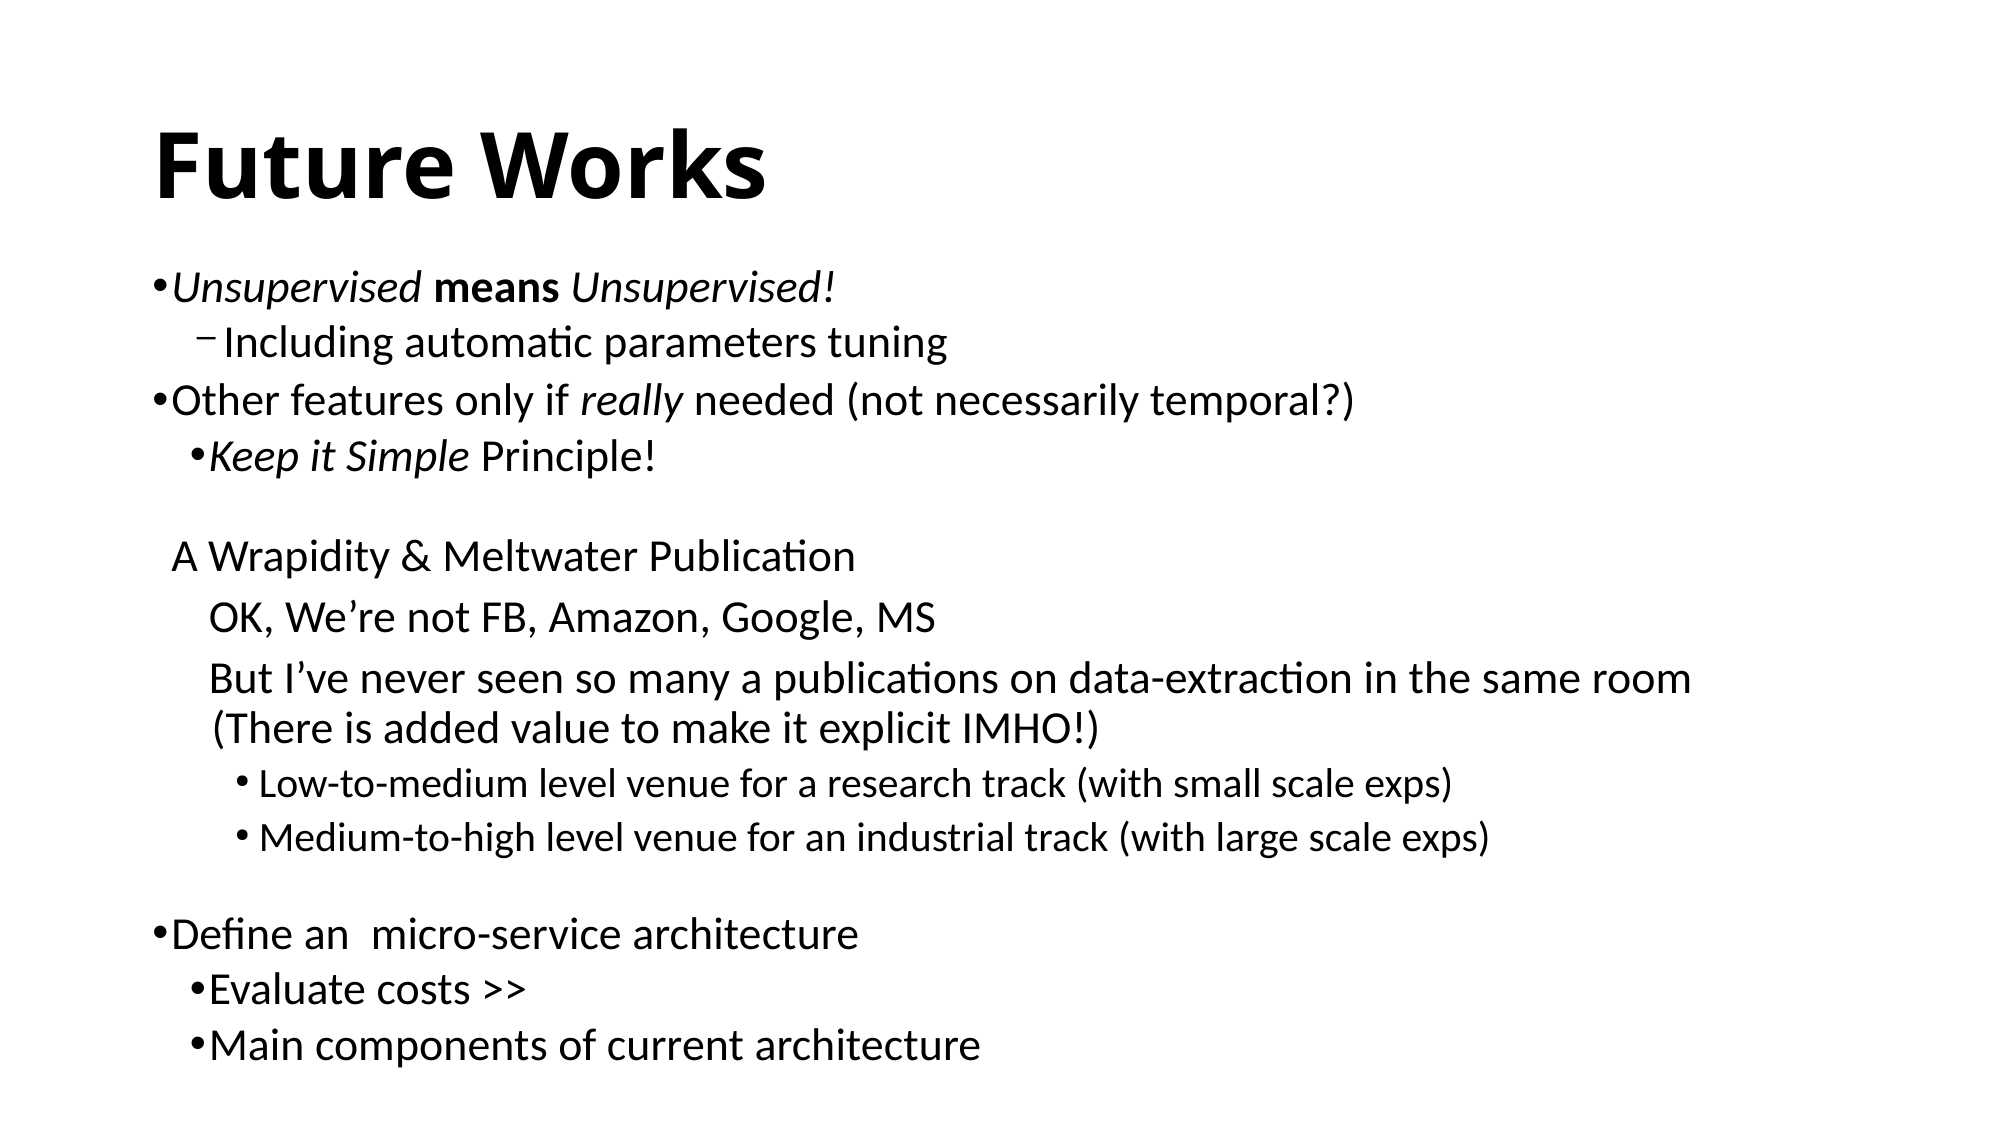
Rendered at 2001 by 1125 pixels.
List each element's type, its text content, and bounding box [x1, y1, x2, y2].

title Future Works [137, 59, 1863, 254]
list Unsupervised means Unsupervised! Including automatic parameters tuning Other features only if really needed (not necessarily temporal?) Keep it Simple Principle! A Wrapidity & Meltwater Publication OK, We’re not FB, Amazon, Google, MS But I’ve never seen so many a publications on data-extraction in the same room (There is added value to make it explicit IMHO!) Low-to-medium level venue for a research track (with small scale exps) Medium-to-high level venue for an industrial track (with large scale exps) Define an micro-service architecture Evaluate costs >> Main components of current architecture [137, 254, 1863, 1081]
